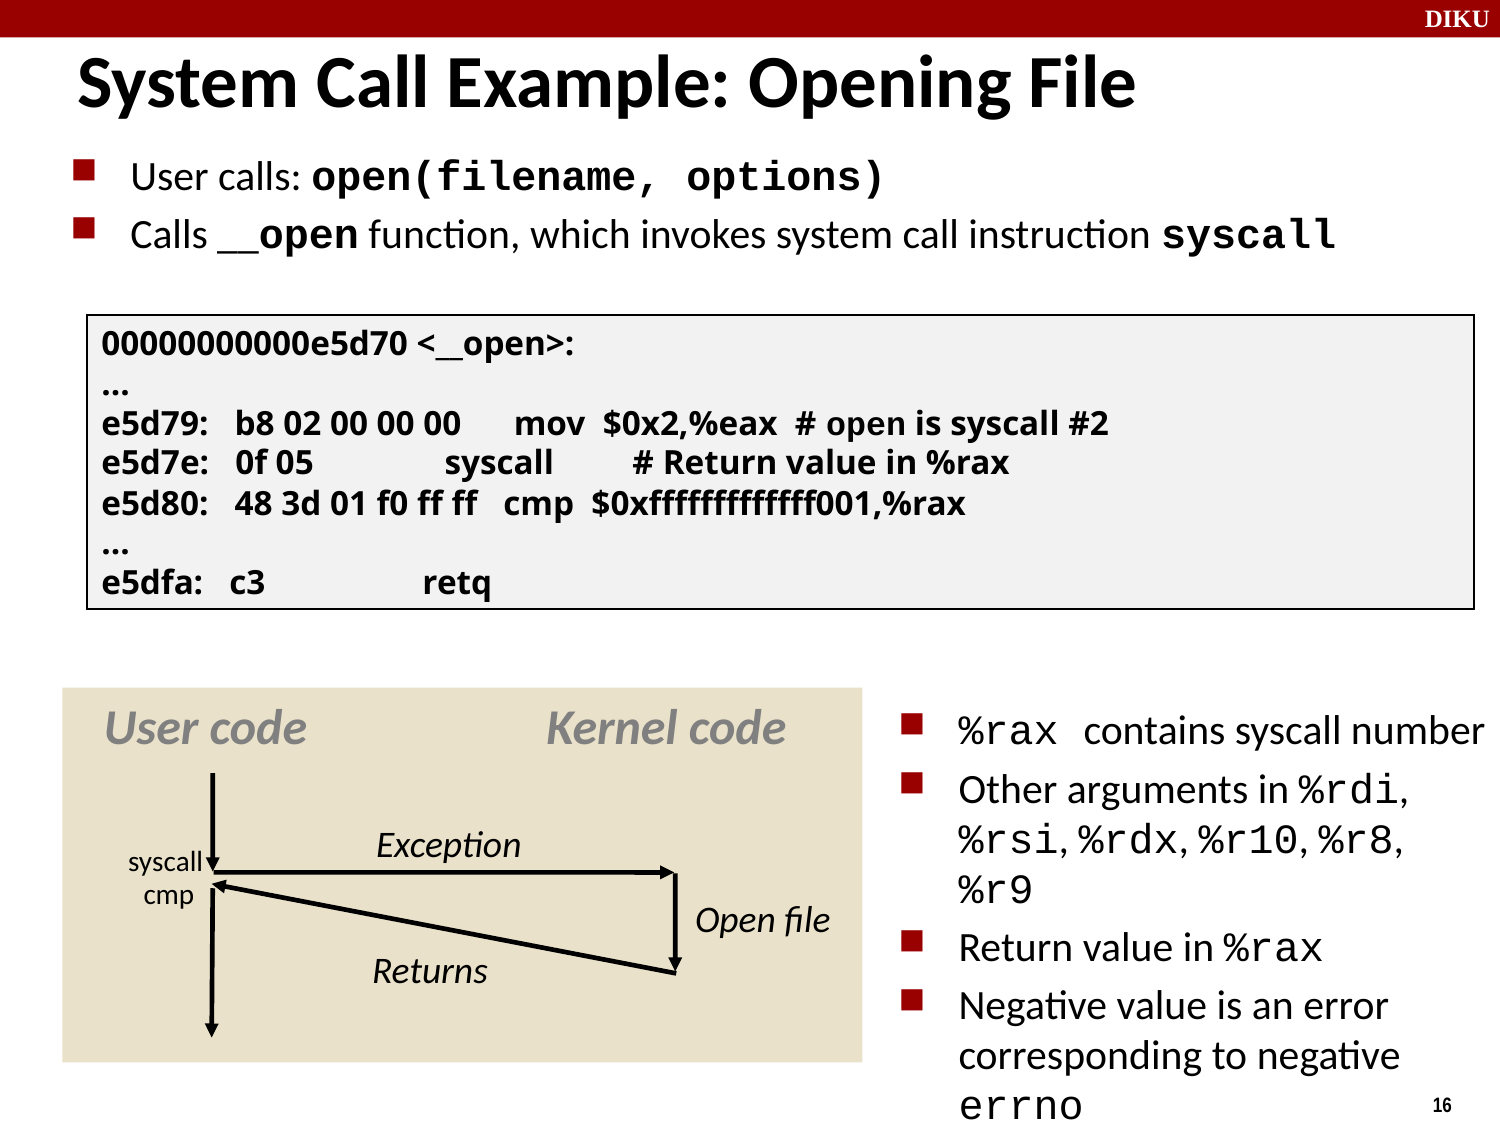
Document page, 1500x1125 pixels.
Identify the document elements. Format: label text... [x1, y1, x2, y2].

text_box Kernel code [531, 687, 802, 763]
text_box syscall [113, 834, 219, 885]
text_box cmp [128, 868, 210, 918]
text_box Returns [357, 938, 503, 998]
text_box User calls: open(filename, options) Calls __open function, which invokes system call instruction syscall [59, 141, 1438, 313]
text_box User code [89, 687, 323, 763]
text_box Exception [361, 812, 537, 873]
text_box System Call Example: Opening File [62, 31, 1475, 125]
text_box Open file [680, 887, 881, 948]
text_box 00000000000e5d70 <__open>: ... e5d79: b8 02 00 00 00 mov $0x2,%eax # open is syscall #2 e5d7e: 0f 05 syscall # Return value in %rax e5d80: 48 3d 01 f0 ff ff cmp $0xfffffffffffff001,%rax ... e5dfa: c3 retq [86, 314, 1475, 609]
text_box [62, 687, 863, 1063]
text_box %rax contains syscall number Other arguments in %rdi, %rsi, %rdx, %r10, %r8, %r9 Return value in %rax Negative value is an error corresponding to negative errno [887, 695, 1500, 1113]
